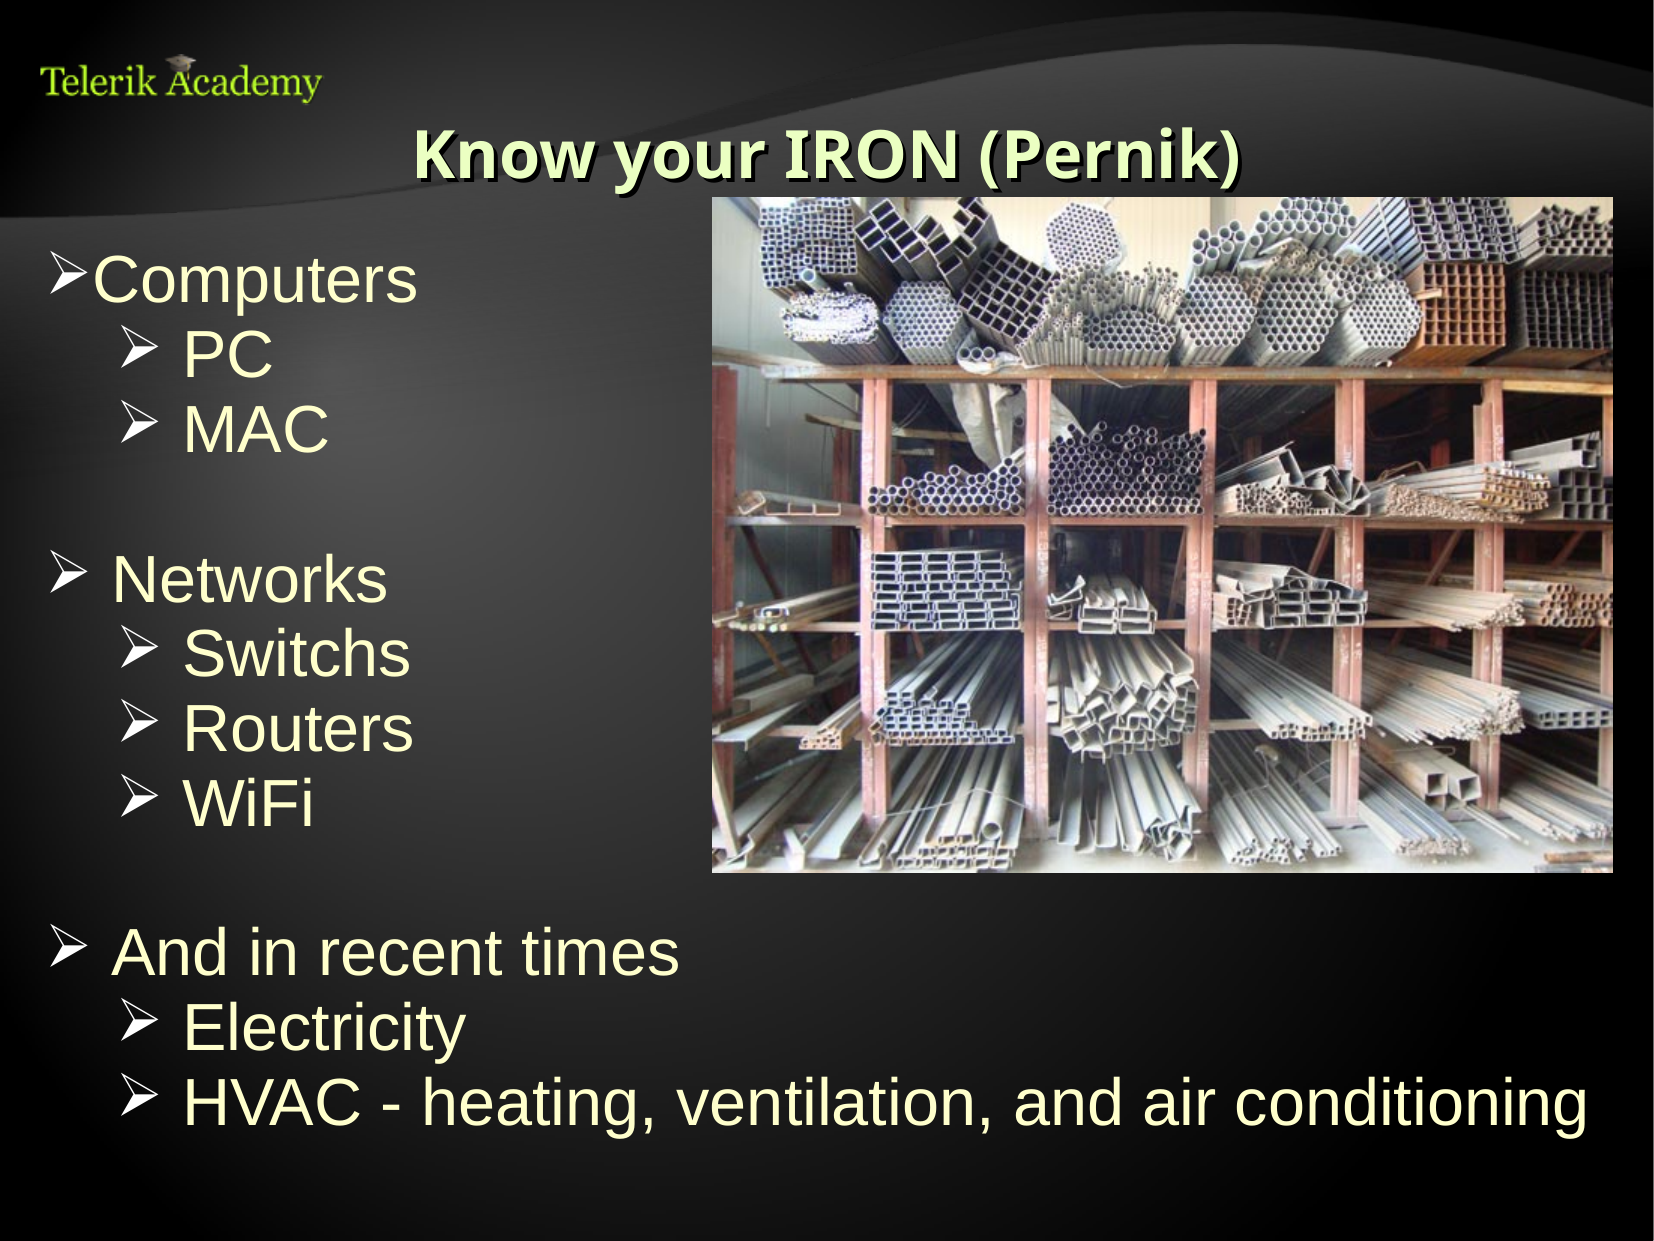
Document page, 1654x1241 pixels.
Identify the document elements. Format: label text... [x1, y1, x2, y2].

subtitle Computers PC MAC Networks Switchs Routers WiFi And in recent times Electricity HVAC - heating, ventilation, and air conditioning [45, 242, 1613, 1140]
title Know your IRON (Pernik) [82, 49, 1571, 242]
picture [0, 0, 1654, 1241]
